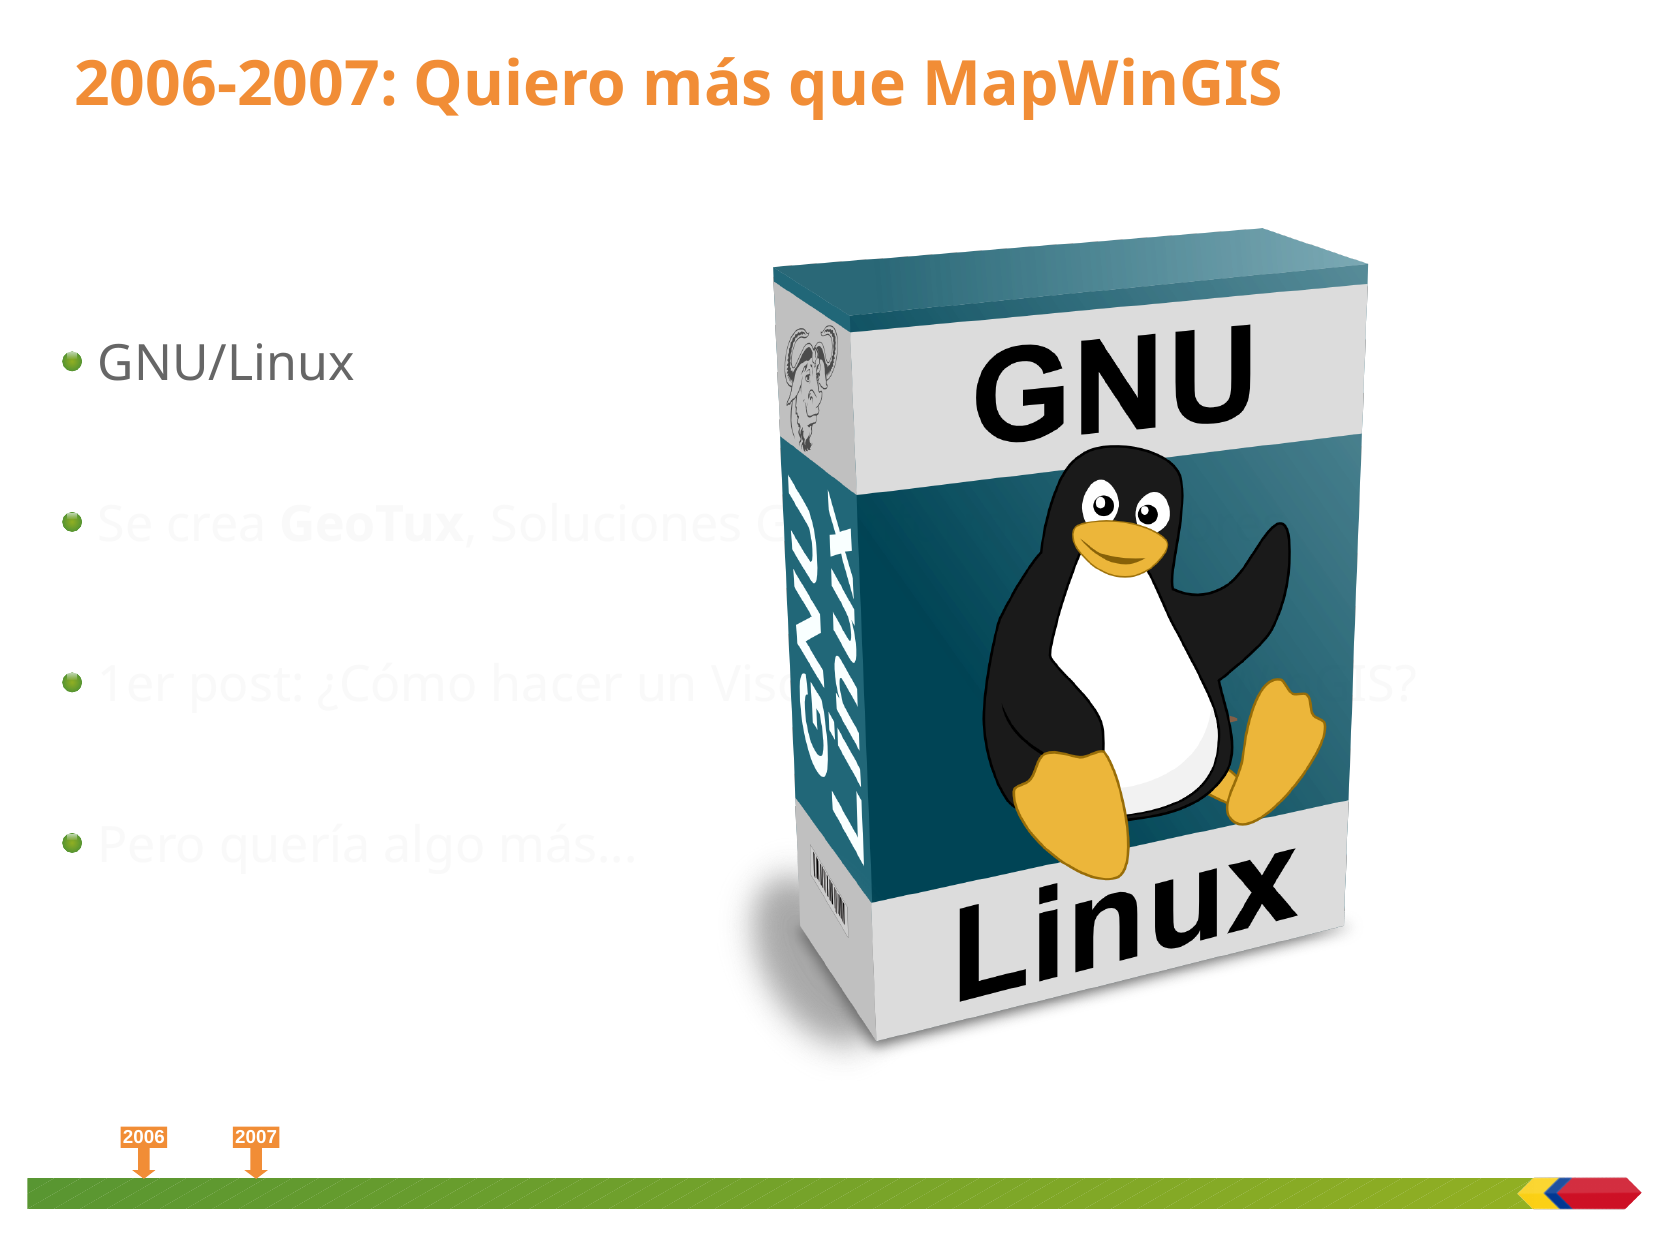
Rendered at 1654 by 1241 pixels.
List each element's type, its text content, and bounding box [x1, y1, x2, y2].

text_box GNU/Linux Se crea GeoTux, Soluciones Geoinformáticas libres 1er post: ¿Cómo hacer un Visor de SHP con MapWinGIS? Pero quería algo más... [46, 159, 1605, 996]
title 2006-2007: Quiero más que MapWinGIS [74, 45, 1610, 118]
picture [717, 228, 1369, 1081]
text_box 2006 [120, 1126, 168, 1179]
text_box [27, 1178, 1532, 1209]
picture [1517, 1131, 1642, 1241]
text_box 2007 [232, 1126, 280, 1179]
